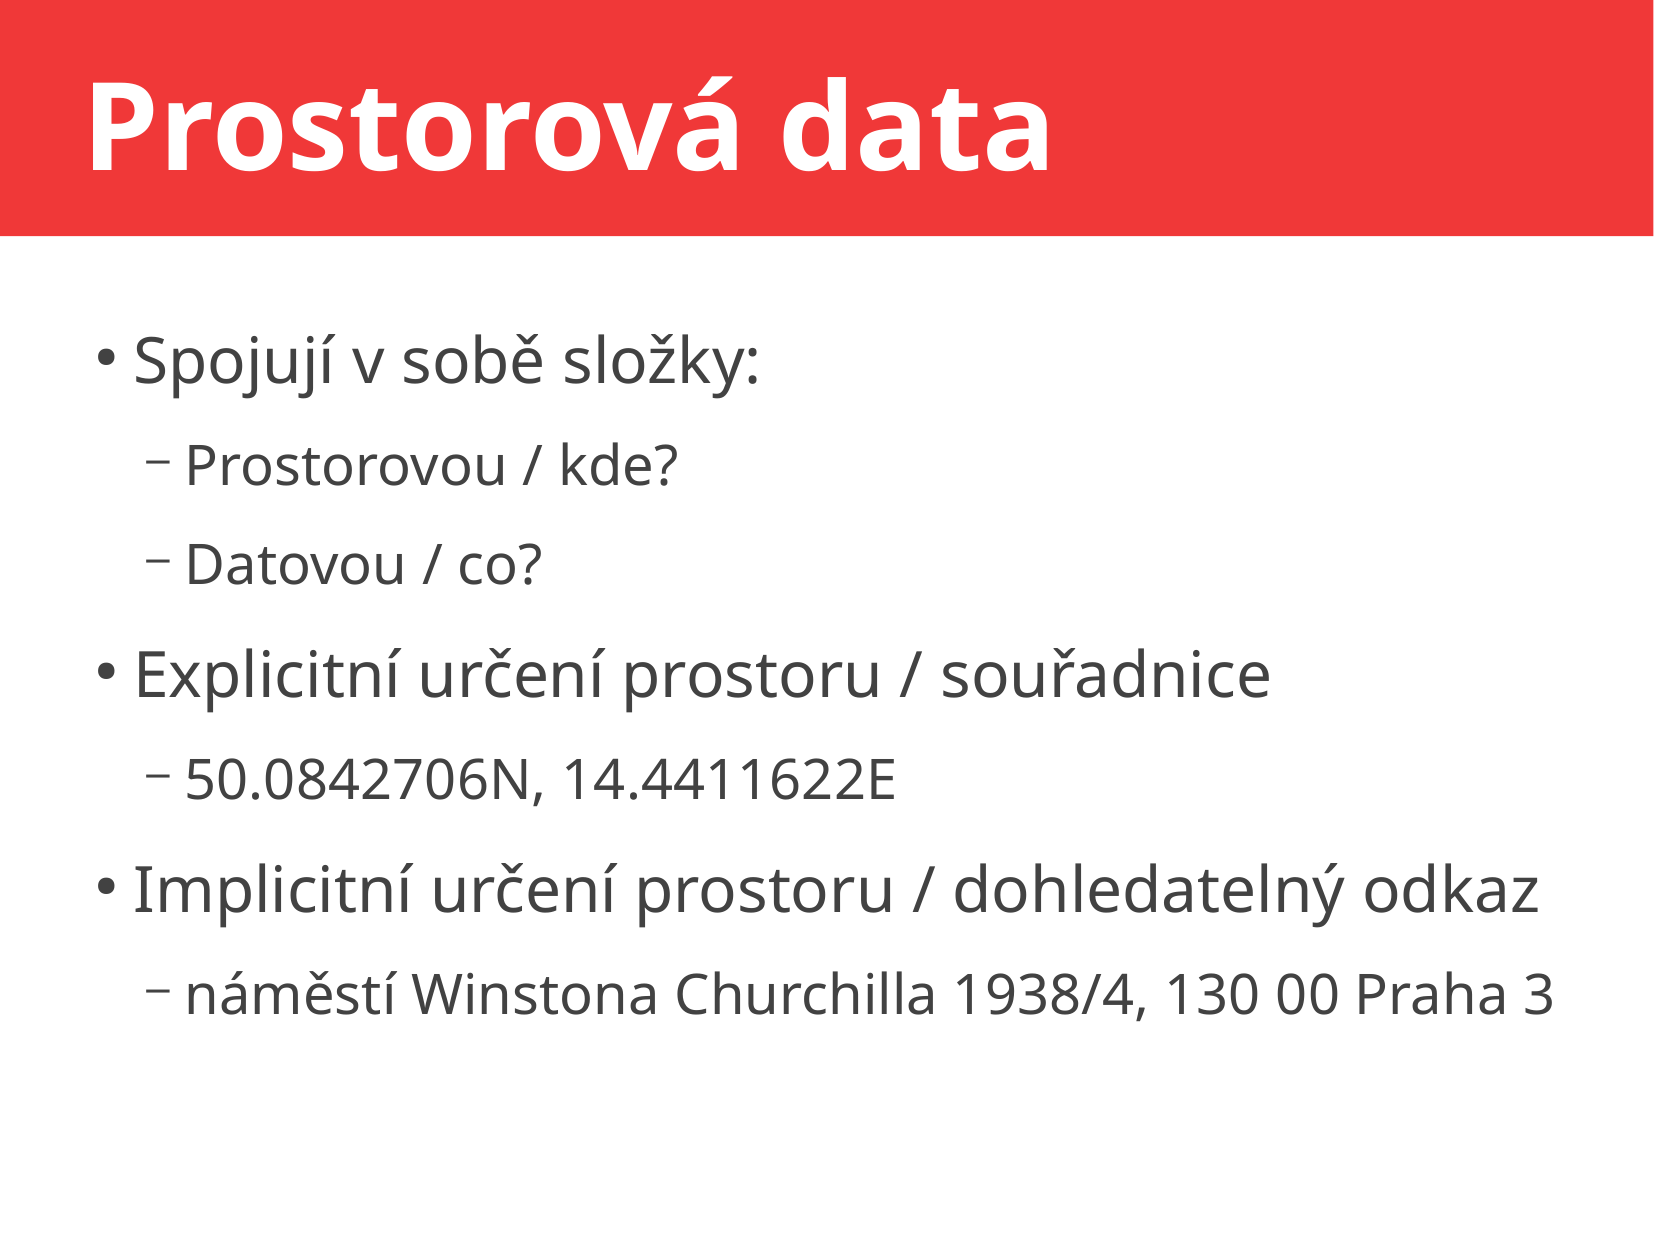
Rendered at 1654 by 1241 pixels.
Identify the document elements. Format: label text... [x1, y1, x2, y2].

list Spojují v sobě složky: Prostorovou / kde? Datovou / co? Explicitní určení prostoru / souřadnice 50.0842706N, 14.4411622E Implicitní určení prostoru / dohledatelný odkaz náměstí Winstona Churchilla 1938/4, 130 00 Praha 3 [82, 314, 1571, 1080]
title Prostorová data [82, 19, 1571, 227]
